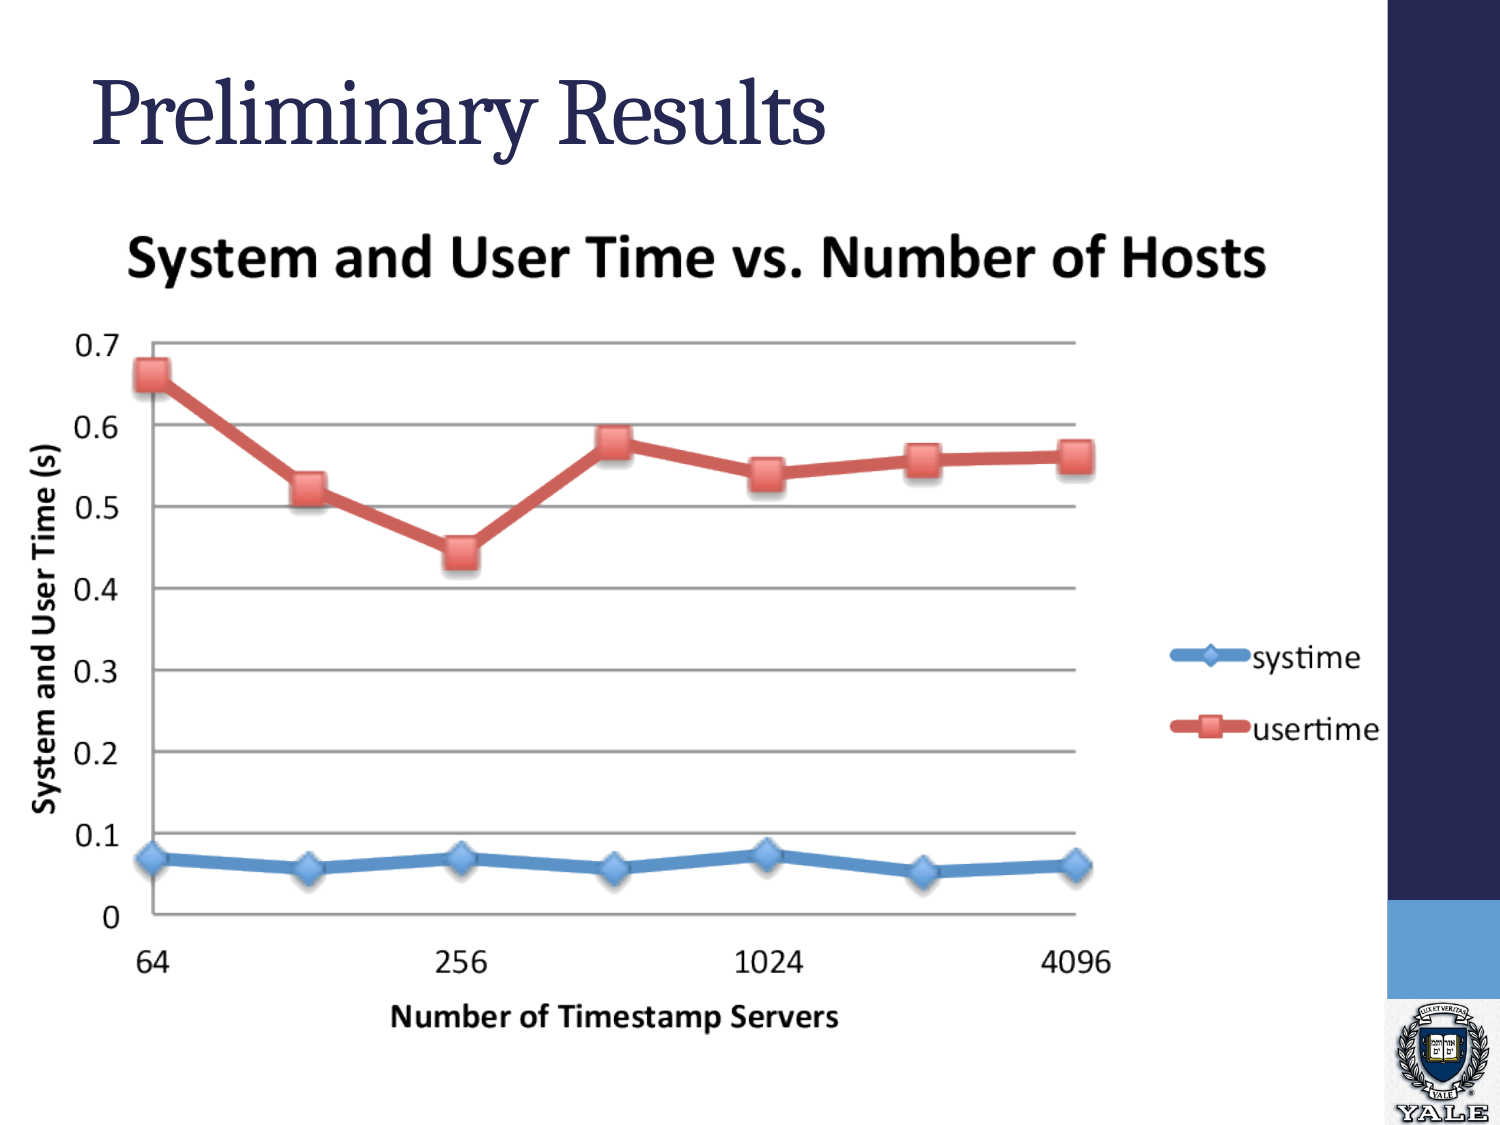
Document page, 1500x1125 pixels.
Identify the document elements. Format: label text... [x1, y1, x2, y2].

picture [1384, 999, 1500, 1125]
picture [29, 233, 1381, 1036]
title Preliminary Results [75, 12, 1325, 200]
